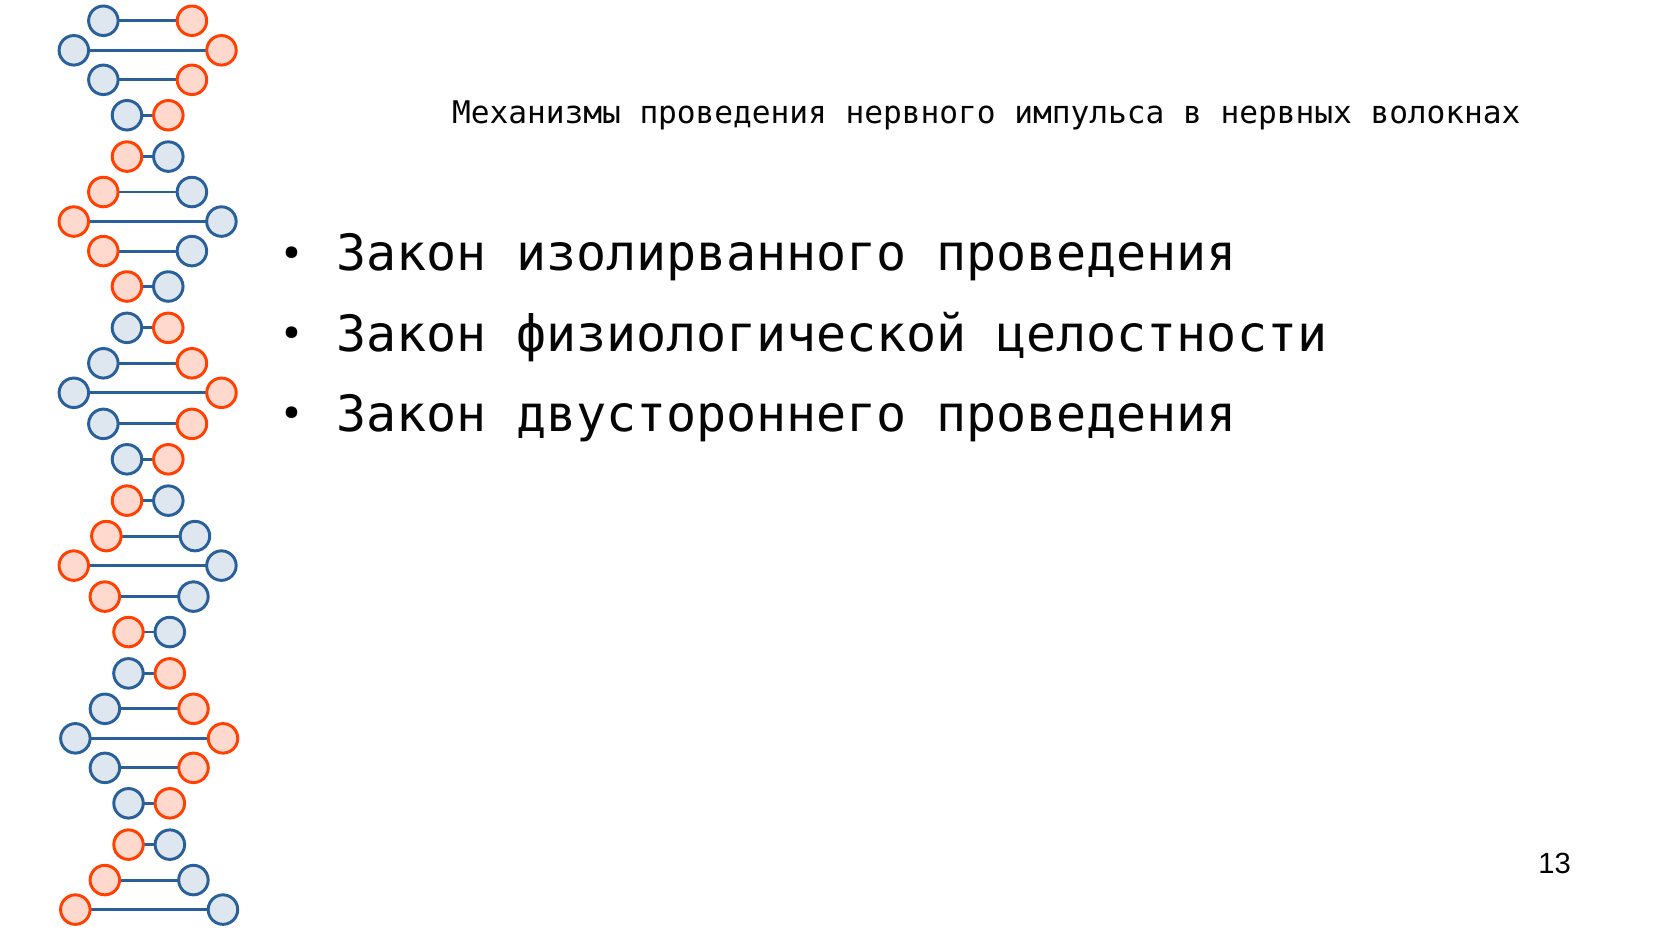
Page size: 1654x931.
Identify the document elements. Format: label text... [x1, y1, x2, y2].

title Механизмы проведения нервного импульса в нервных волокнах [265, 35, 1595, 189]
list Закон изолирванного проведения Закон физиологической целостности Закон двустороннего проведения [265, 224, 1595, 764]
